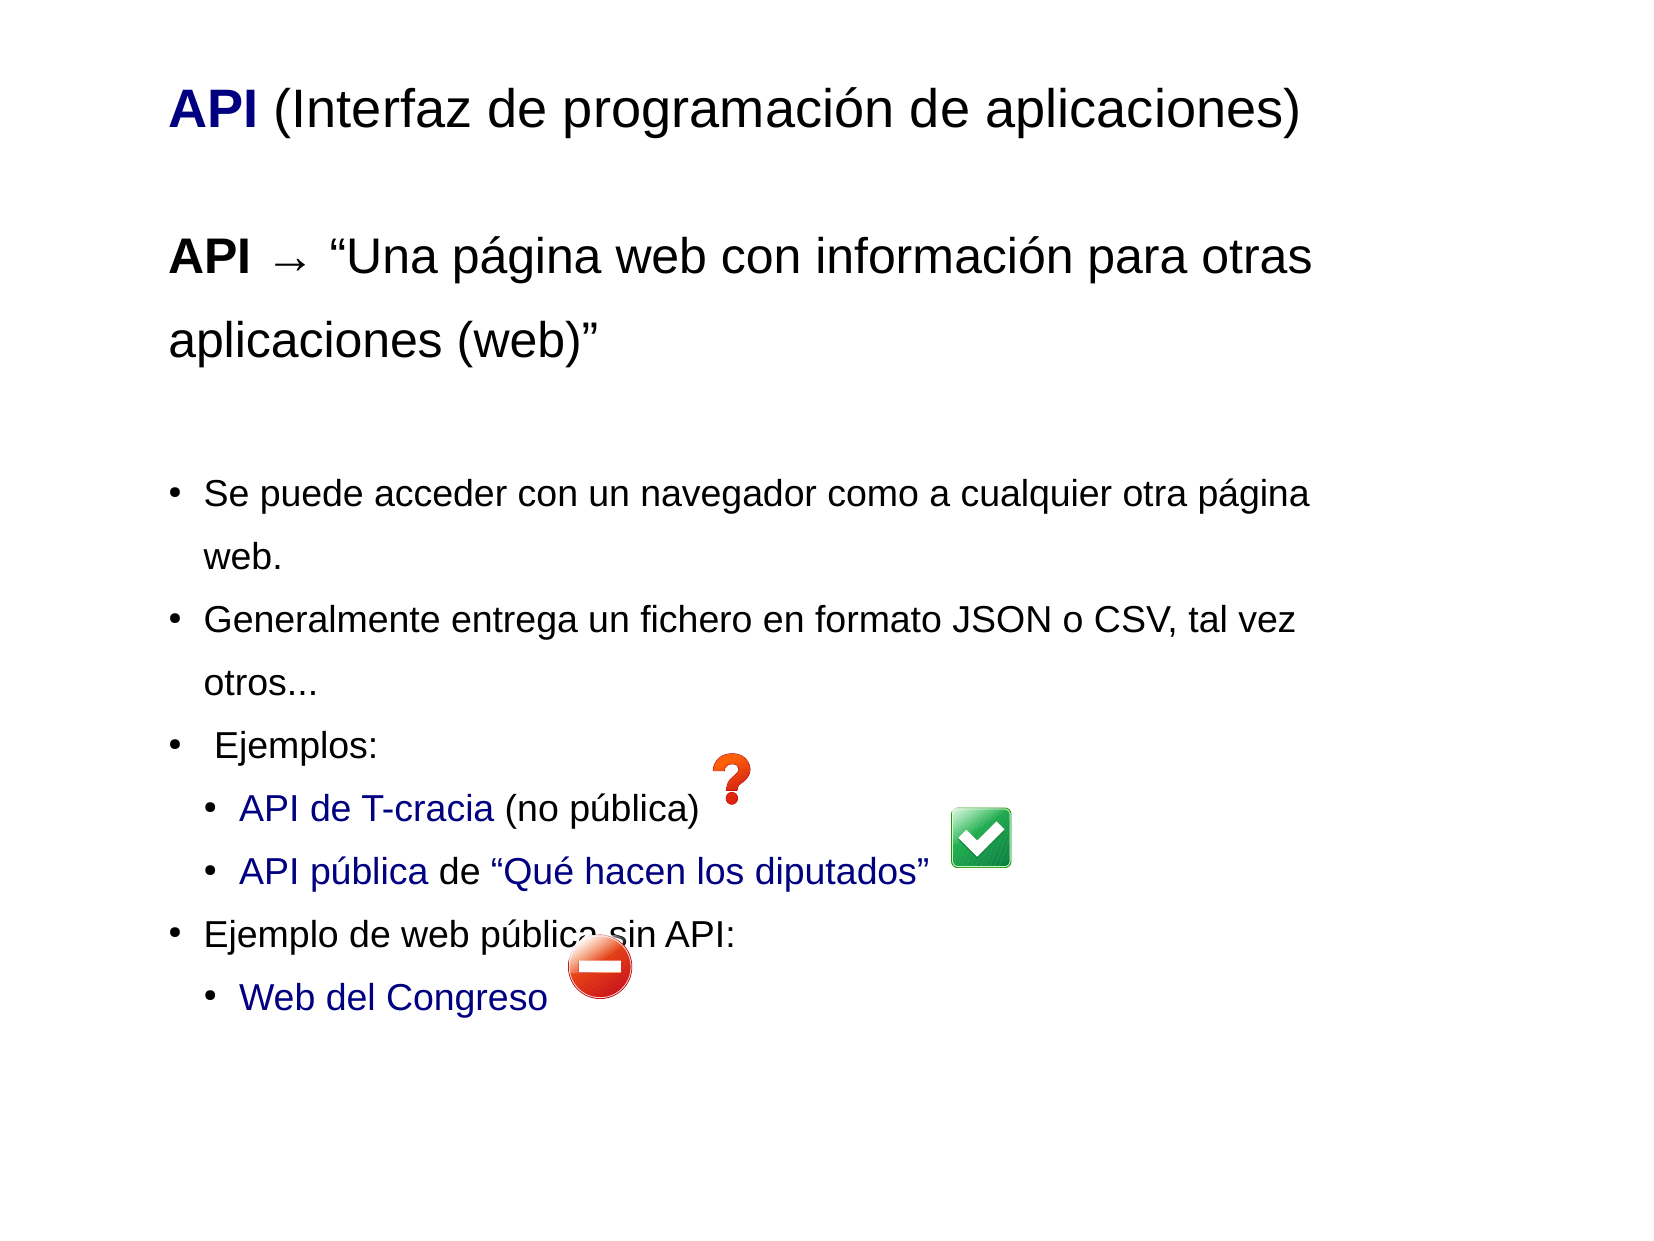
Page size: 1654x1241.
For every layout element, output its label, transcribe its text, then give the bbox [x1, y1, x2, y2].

picture [555, 921, 646, 1012]
picture [696, 744, 768, 815]
text_box API → “Una página web con información para otras aplicaciones (web)” Se puede acceder con un navegador como a cualquier otra página web. Generalmente entrega un fichero en formato JSON o CSV, tal vez otros... Ejemplos: API de T-cracia (no pública) API pública de “Qué hacen los diputados” Ejemplo de web pública sin API: Web del Congreso [153, 193, 1359, 1059]
picture [933, 791, 1028, 886]
text_box API (Interfaz de programación de aplicaciones) [153, 70, 1359, 193]
